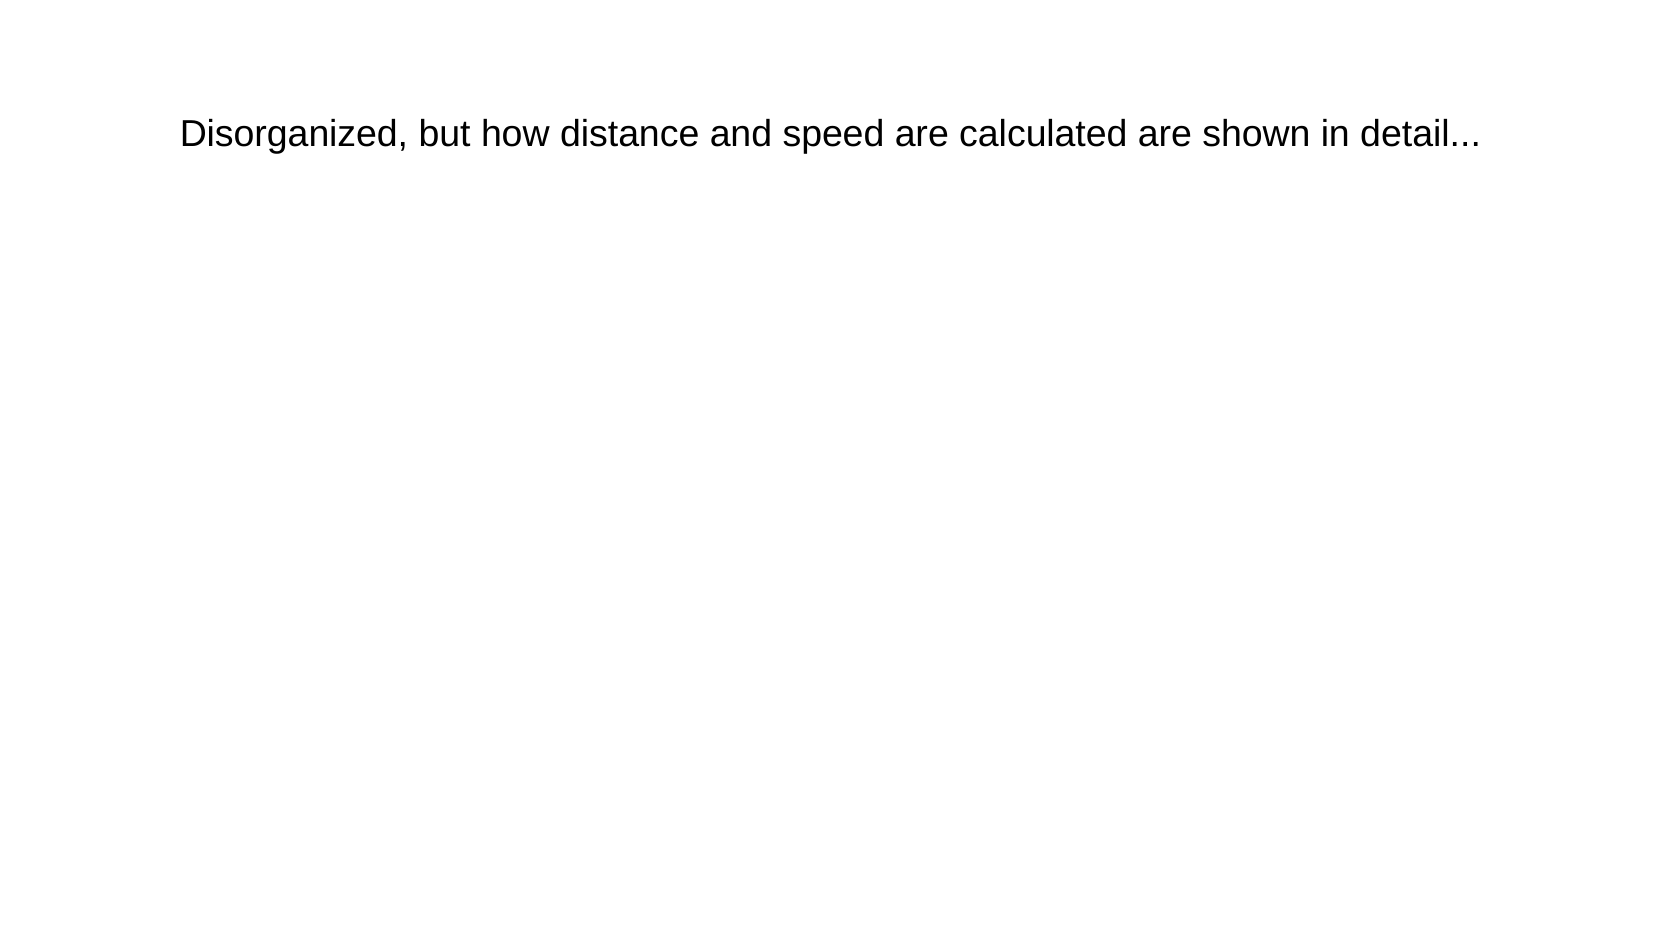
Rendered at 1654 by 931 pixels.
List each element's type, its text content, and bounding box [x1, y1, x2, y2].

text_box Disorganized, but how distance and speed are calculated are shown in detail... [165, 105, 1497, 162]
